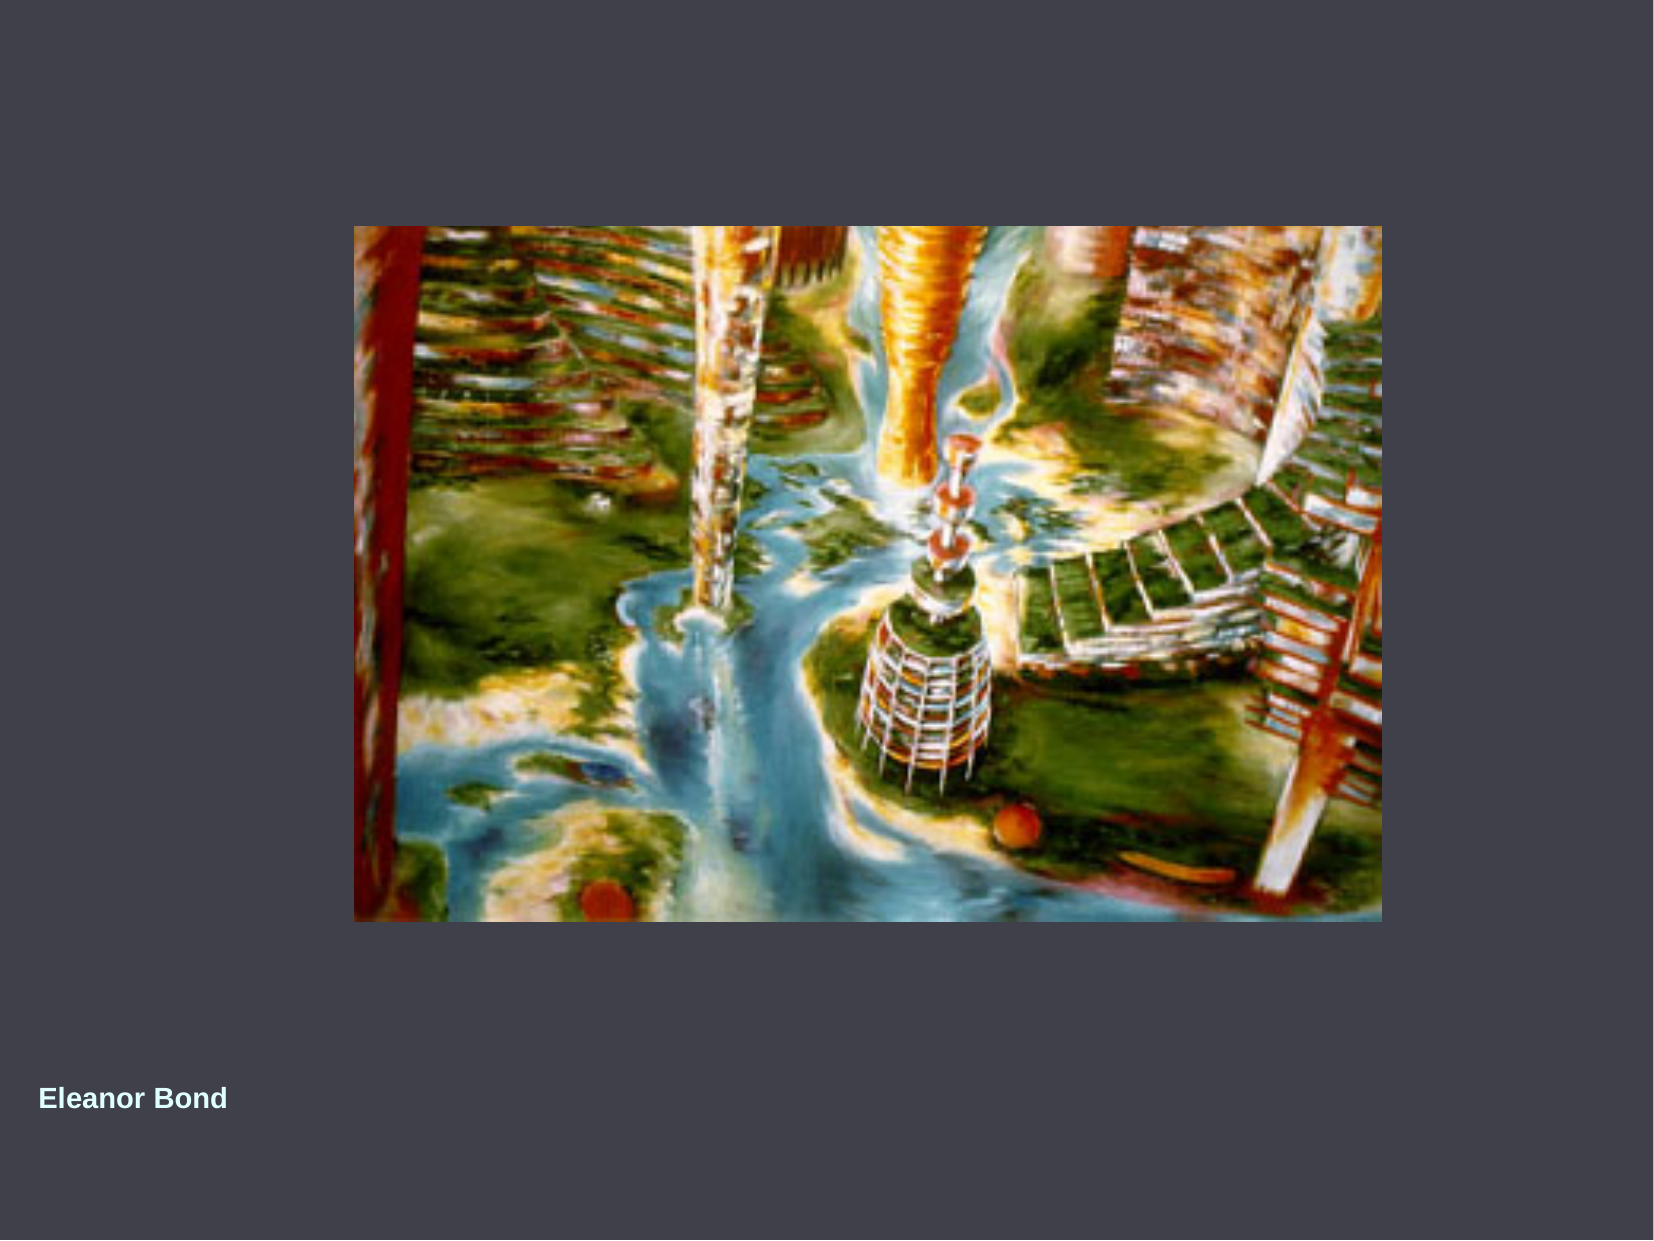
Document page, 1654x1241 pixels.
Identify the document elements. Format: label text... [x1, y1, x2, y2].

picture [354, 226, 1382, 922]
text_box Eleanor Bond [23, 1074, 1288, 1241]
